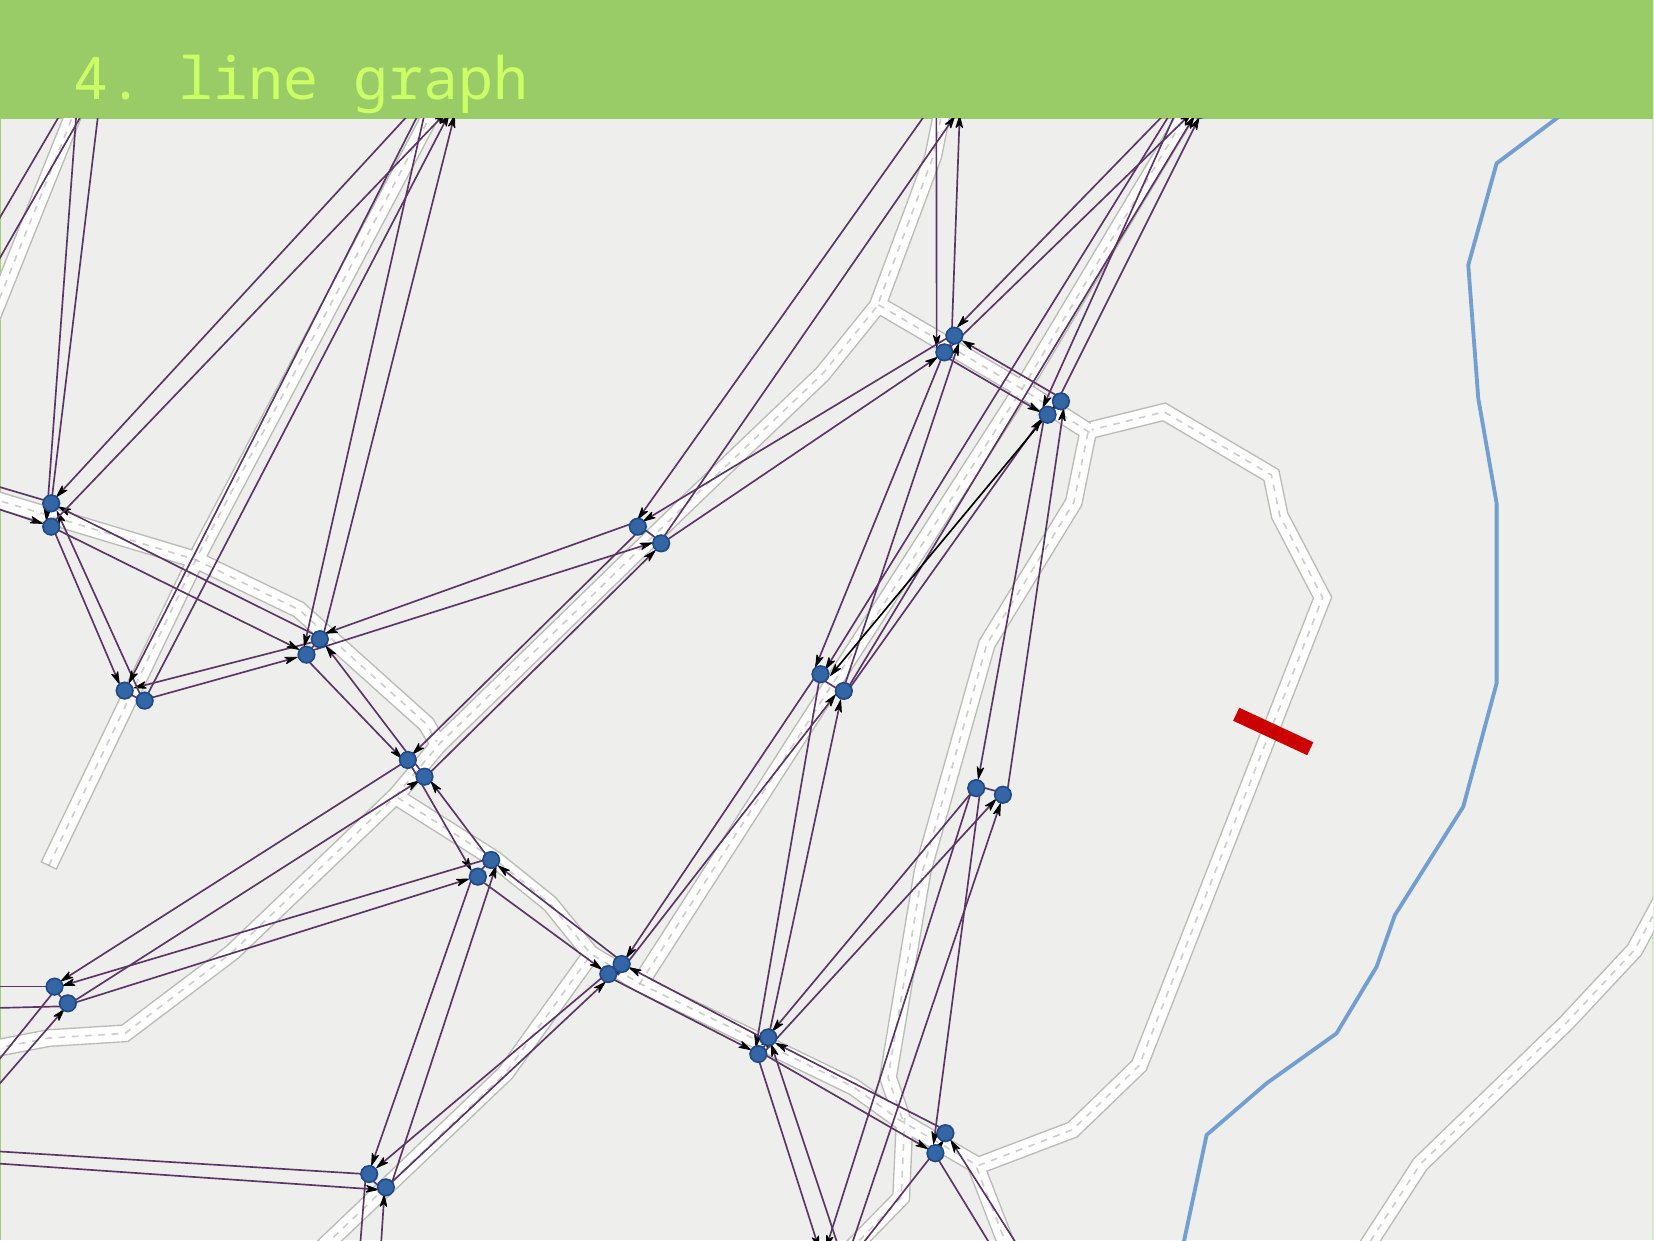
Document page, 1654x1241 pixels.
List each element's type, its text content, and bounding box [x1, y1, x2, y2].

picture [0, 118, 1654, 1241]
text_box 4. line graph [59, 29, 544, 115]
